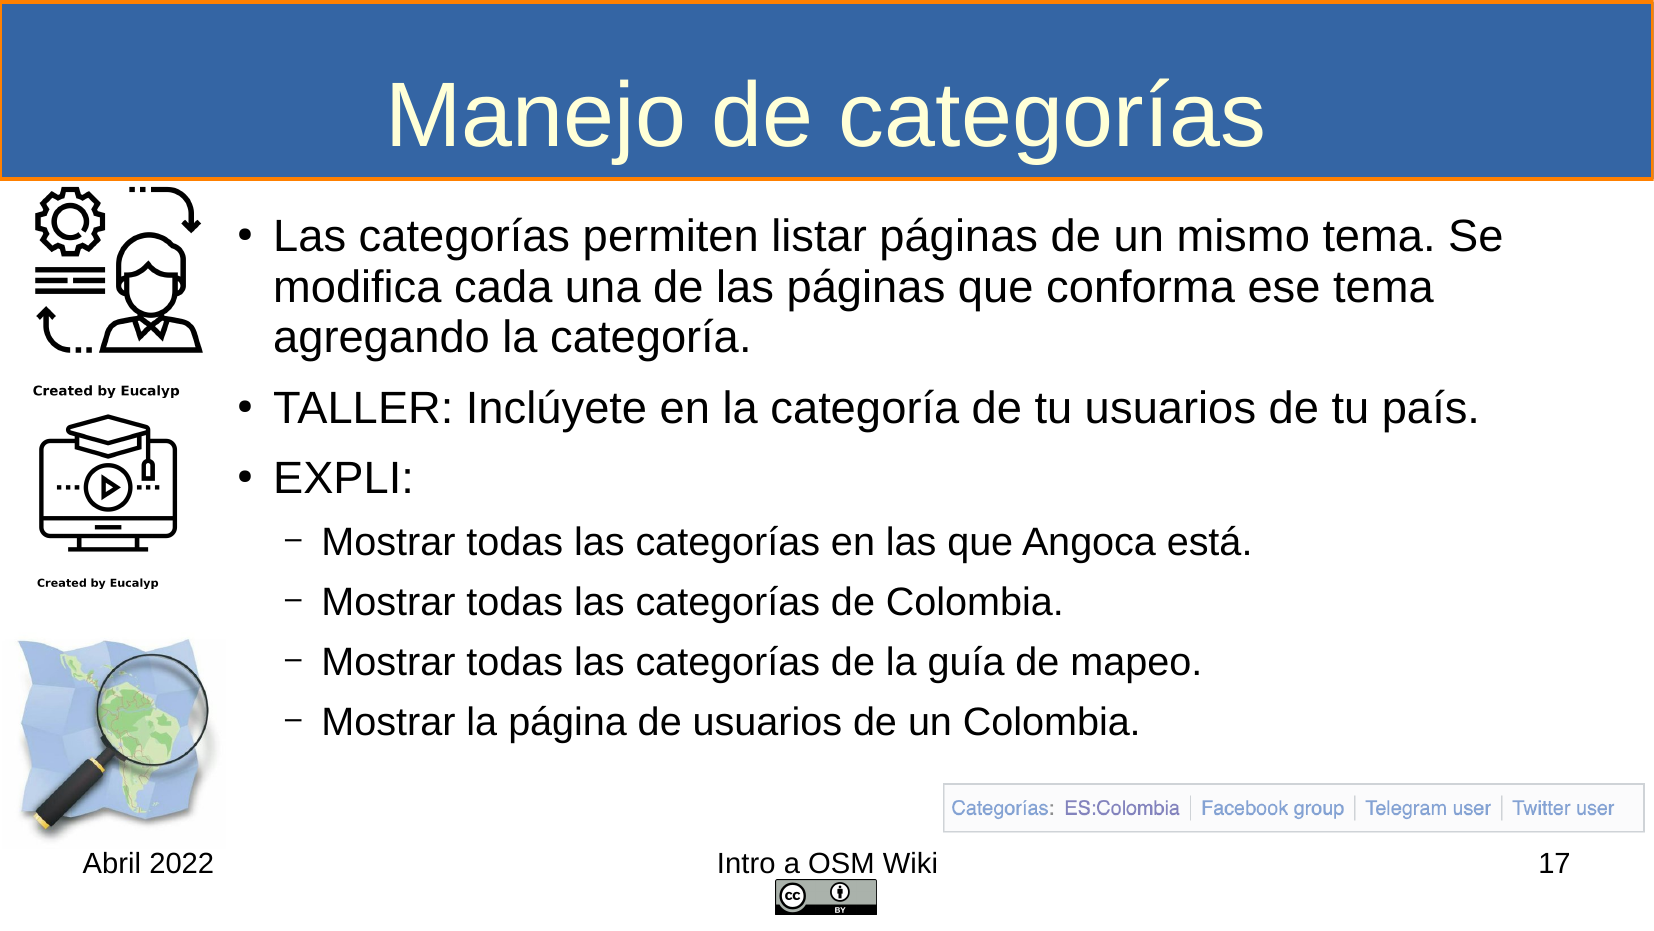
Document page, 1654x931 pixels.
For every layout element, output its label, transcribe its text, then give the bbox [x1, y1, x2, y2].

picture [19, 412, 197, 589]
title Manejo de categorías [82, 37, 1571, 193]
list Las categorías permiten listar páginas de un mismo tema. Se modifica cada una de las páginas que conforma ese tema agregando la categoría. TALLER: Inclúyete en la categoría de tu usuarios de tu país. EXPLI: Mostrar todas las categorías en las que Angoca está. Mostrar todas las categorías de Colombia. Mostrar todas las categorías de la guía de mapeo. Mostrar la página de usuarios de un Colombia. [225, 210, 1609, 751]
picture [11, 184, 226, 399]
picture [0, 623, 226, 849]
picture [775, 879, 877, 915]
picture [937, 778, 1650, 838]
